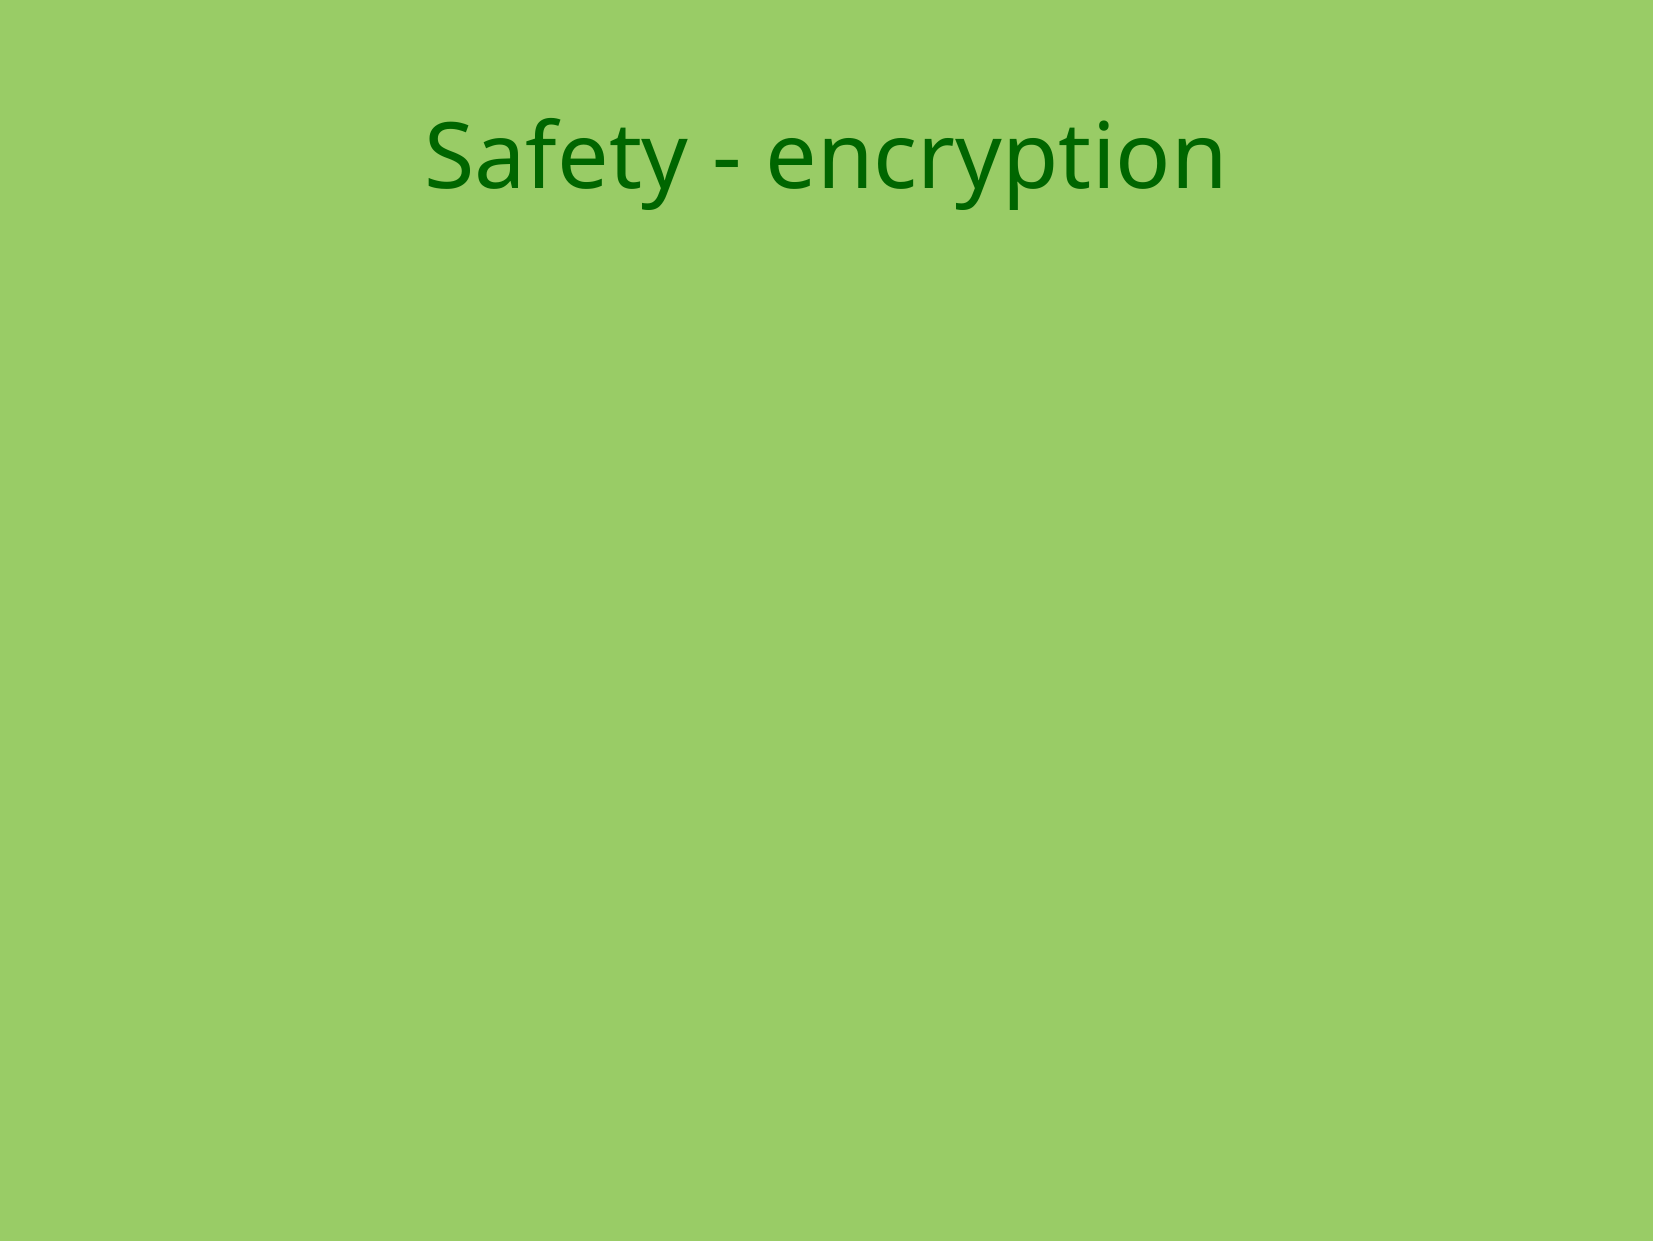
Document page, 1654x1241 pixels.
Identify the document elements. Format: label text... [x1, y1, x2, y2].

title Safety - encryption [82, 49, 1571, 257]
